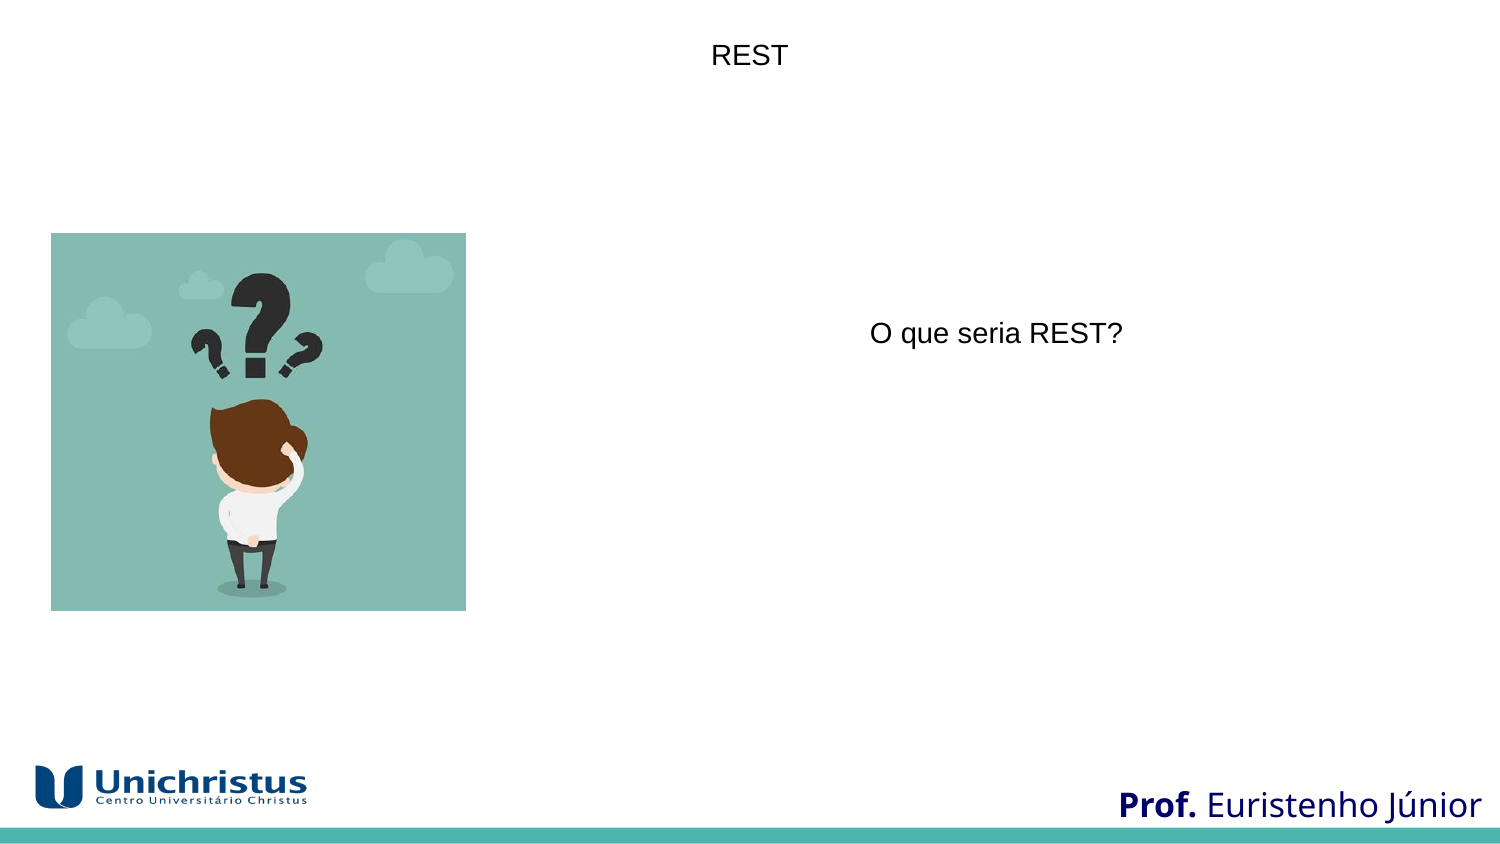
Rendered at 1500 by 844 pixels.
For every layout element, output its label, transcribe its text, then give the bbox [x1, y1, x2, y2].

text_box Prof. Euristenho Júnior [1103, 773, 1500, 829]
picture [51, 233, 466, 611]
list O que seria REST? [544, 152, 1449, 750]
picture [31, 763, 311, 810]
title REST [51, 20, 1449, 137]
